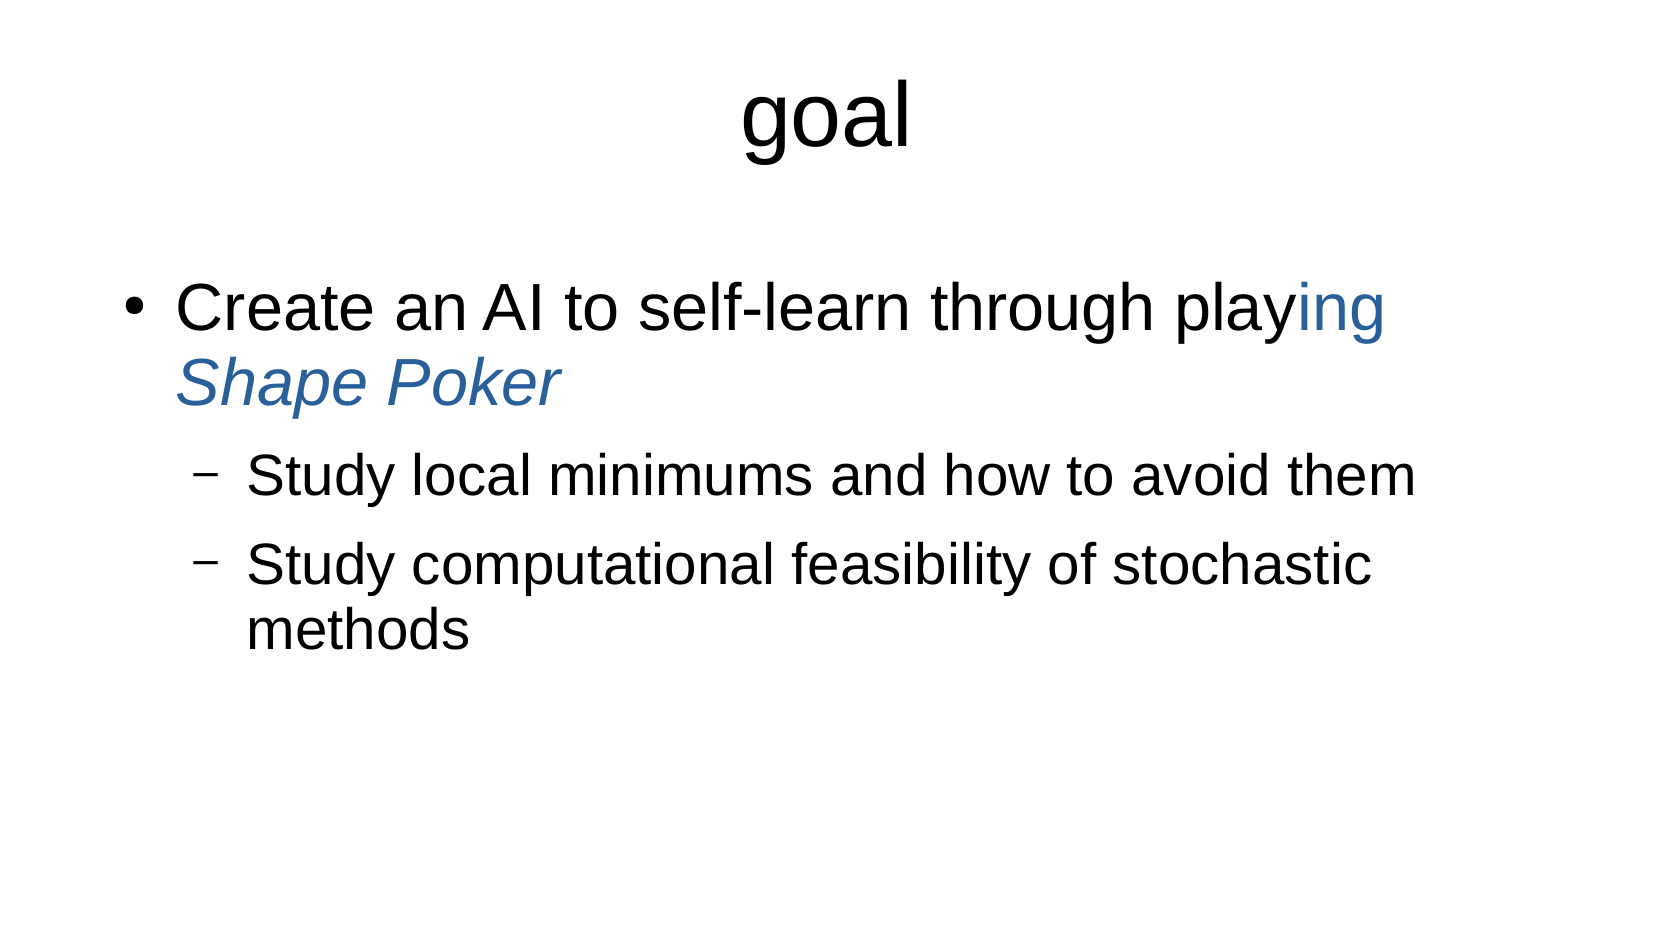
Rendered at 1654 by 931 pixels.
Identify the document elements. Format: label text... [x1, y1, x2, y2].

title goal [82, 37, 1571, 193]
list Create an AI to self-learn through playing Shape Poker Study local minimums and how to avoid them Study computational feasibility of stochastic methods [105, 270, 1594, 810]
